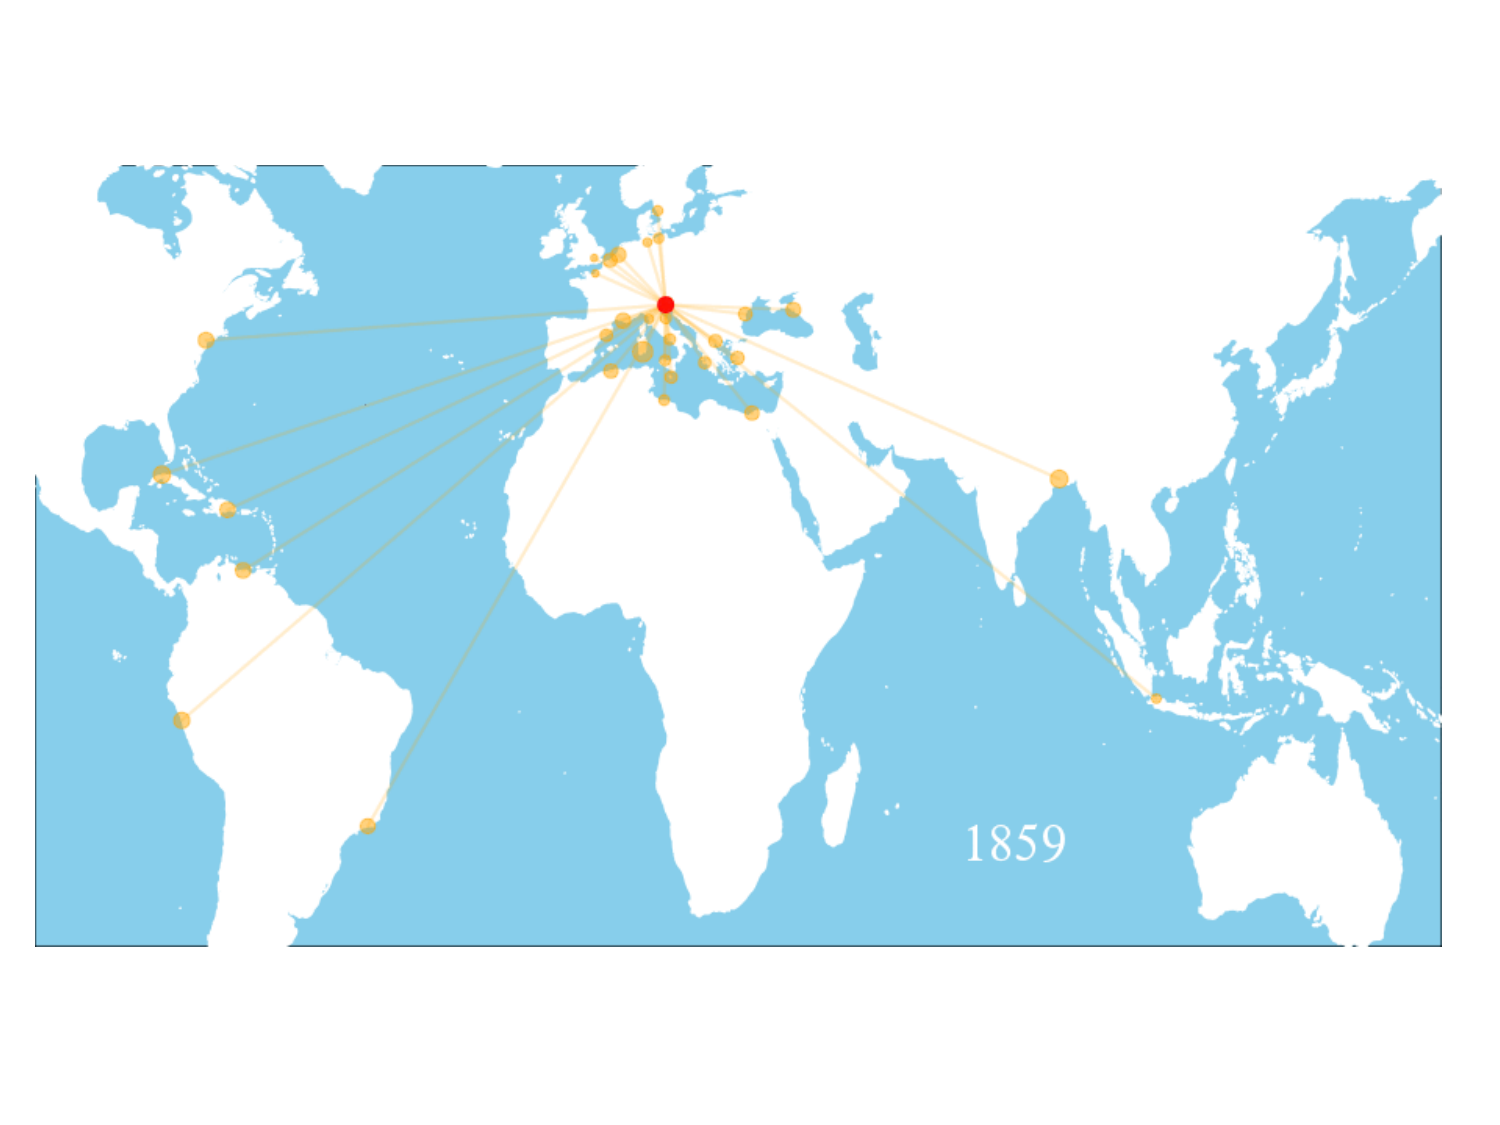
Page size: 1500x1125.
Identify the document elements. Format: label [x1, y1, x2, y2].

picture [35, 165, 1442, 947]
